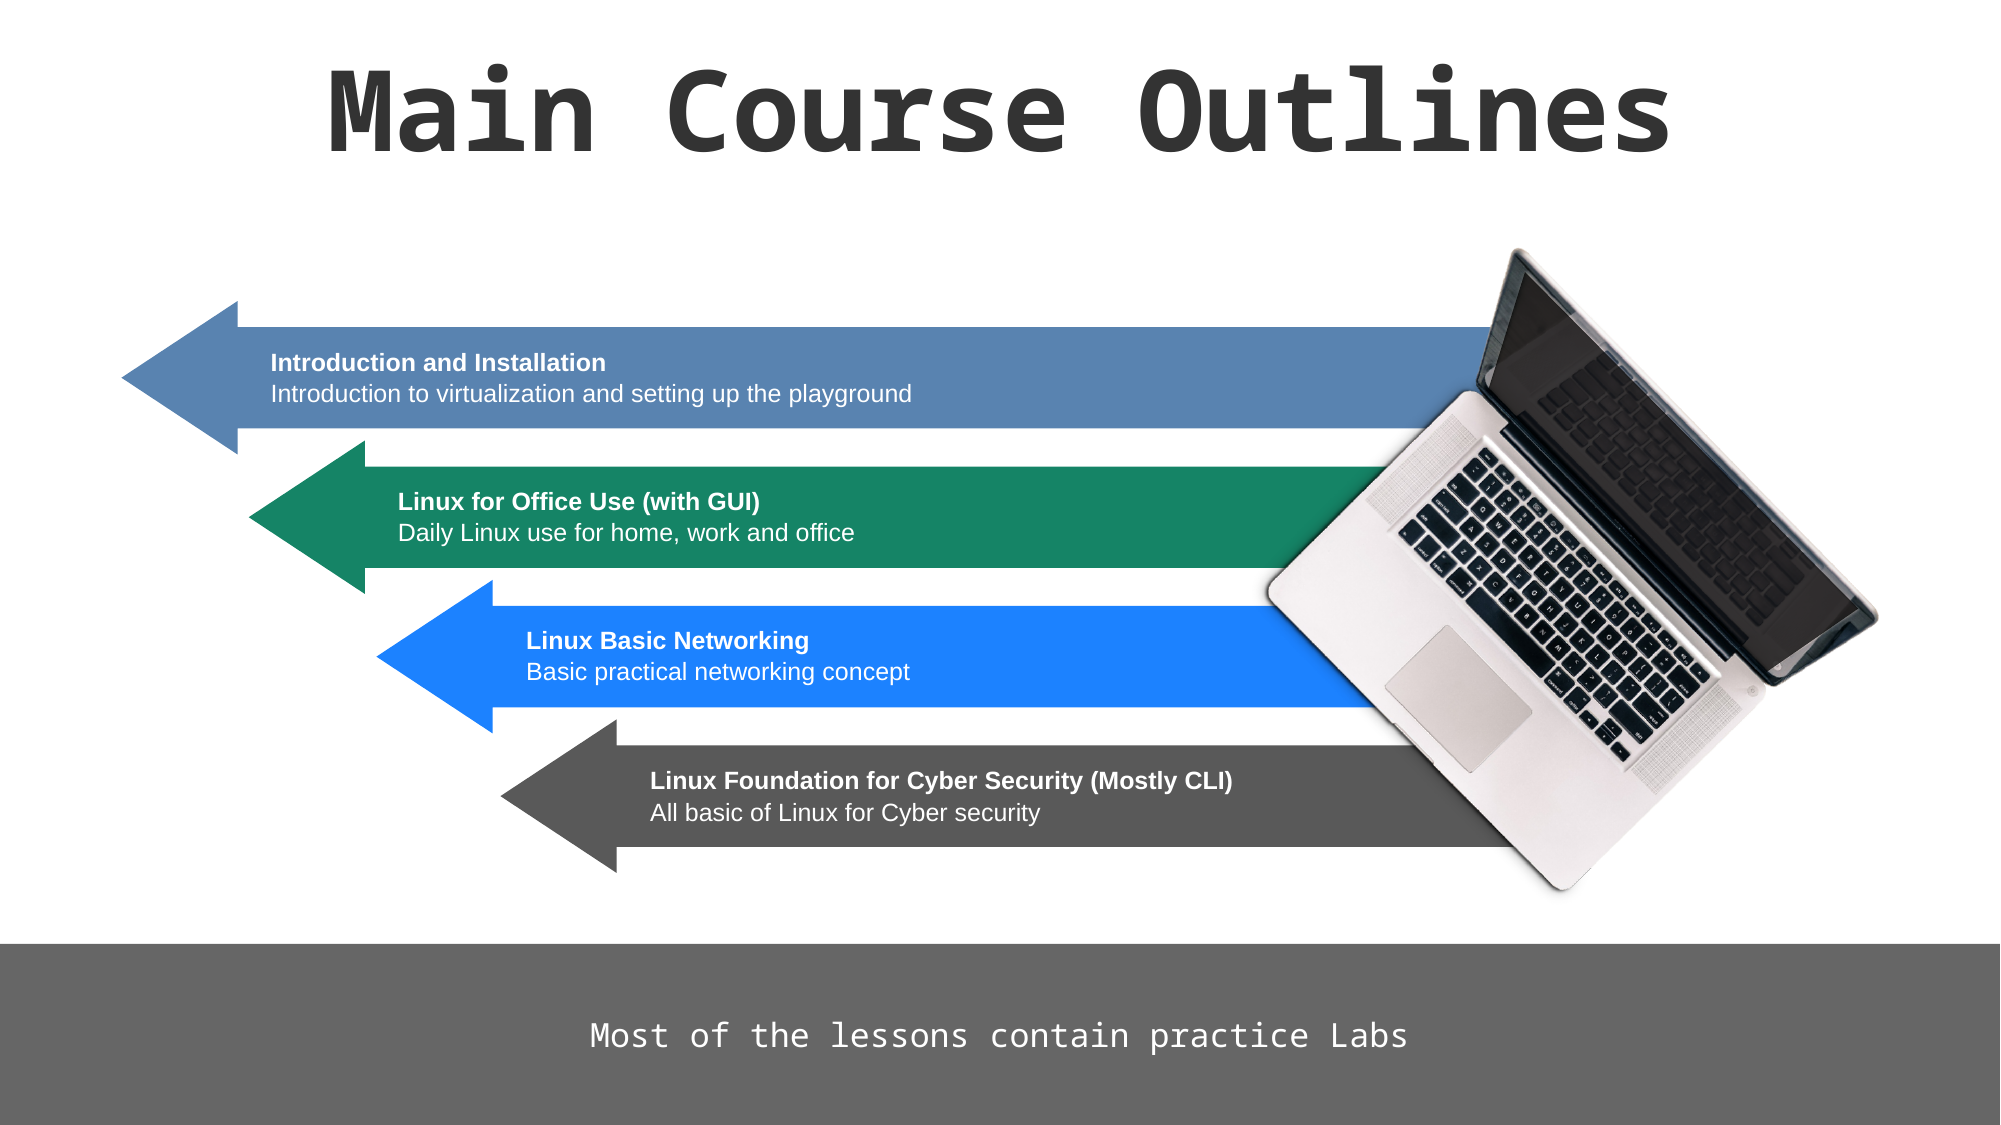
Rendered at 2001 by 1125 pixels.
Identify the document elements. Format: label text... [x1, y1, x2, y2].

picture [1199, 242, 1883, 927]
text_box All basic of Linux for Cyber security [635, 803, 1451, 834]
text_box [376, 579, 1348, 734]
text_box Most of the lessons contain practice Labs [0, 943, 2000, 1125]
text_box Introduction to virtualization and setting up the playground [255, 385, 1071, 416]
list Main Course Outlines [53, 55, 1952, 175]
text_box Daily Linux use for home, work and office [383, 524, 1199, 555]
text_box Linux Basic Networking [511, 617, 1327, 662]
text_box Introduction and Installation [255, 339, 1071, 385]
text_box [500, 719, 1483, 873]
text_box [1488, 272, 1859, 672]
text_box Linux for Office Use (with GUI) [383, 478, 1199, 524]
text_box [121, 301, 1431, 455]
text_box Basic practical networking concept [511, 662, 1327, 694]
text_box [248, 440, 1288, 594]
text_box Linux Foundation for Cyber Security (Mostly CLI) [635, 757, 1451, 803]
